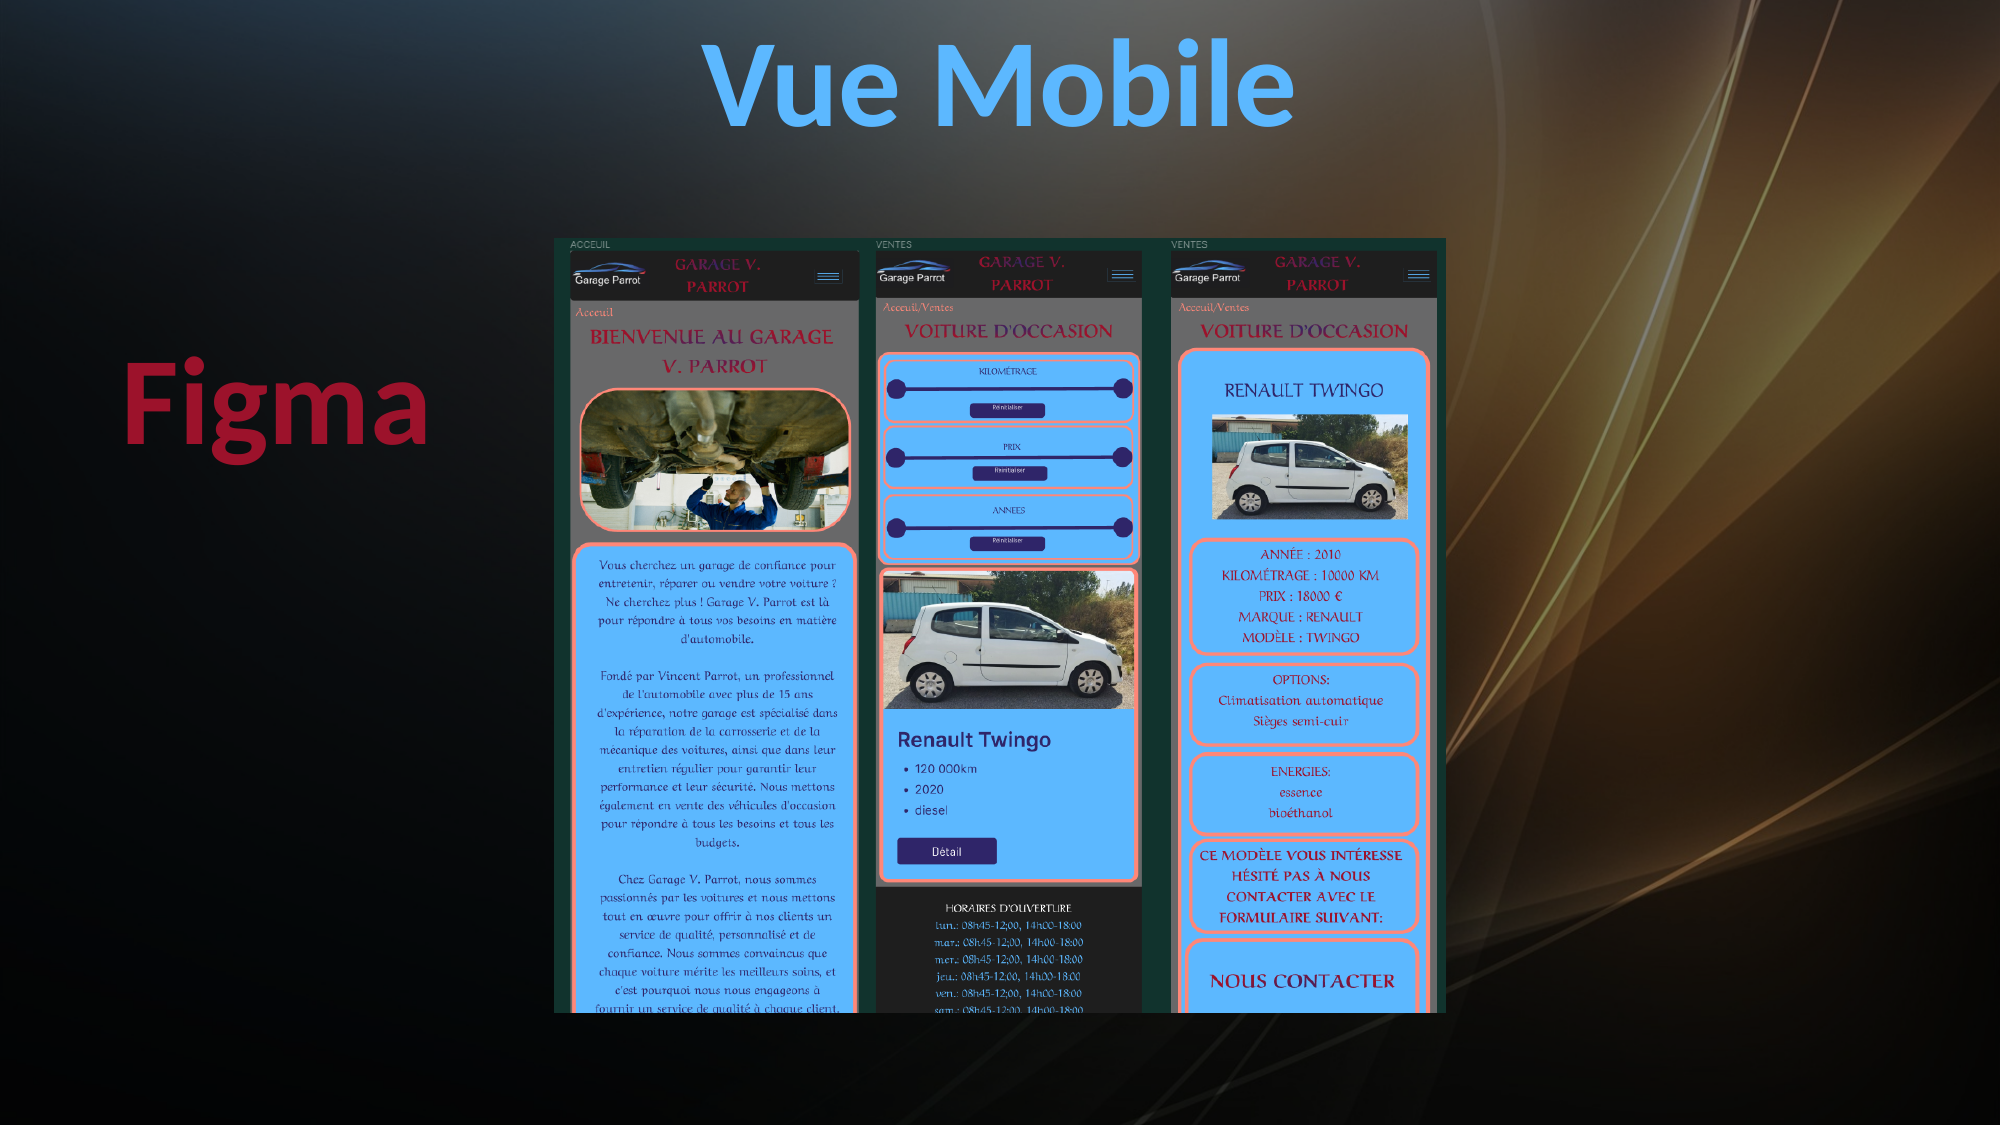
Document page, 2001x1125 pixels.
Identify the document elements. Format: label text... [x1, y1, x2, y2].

subtitle Vue Mobile [249, 10, 1750, 467]
text_box Figma [63, 329, 491, 490]
picture [0, 0, 2000, 1125]
